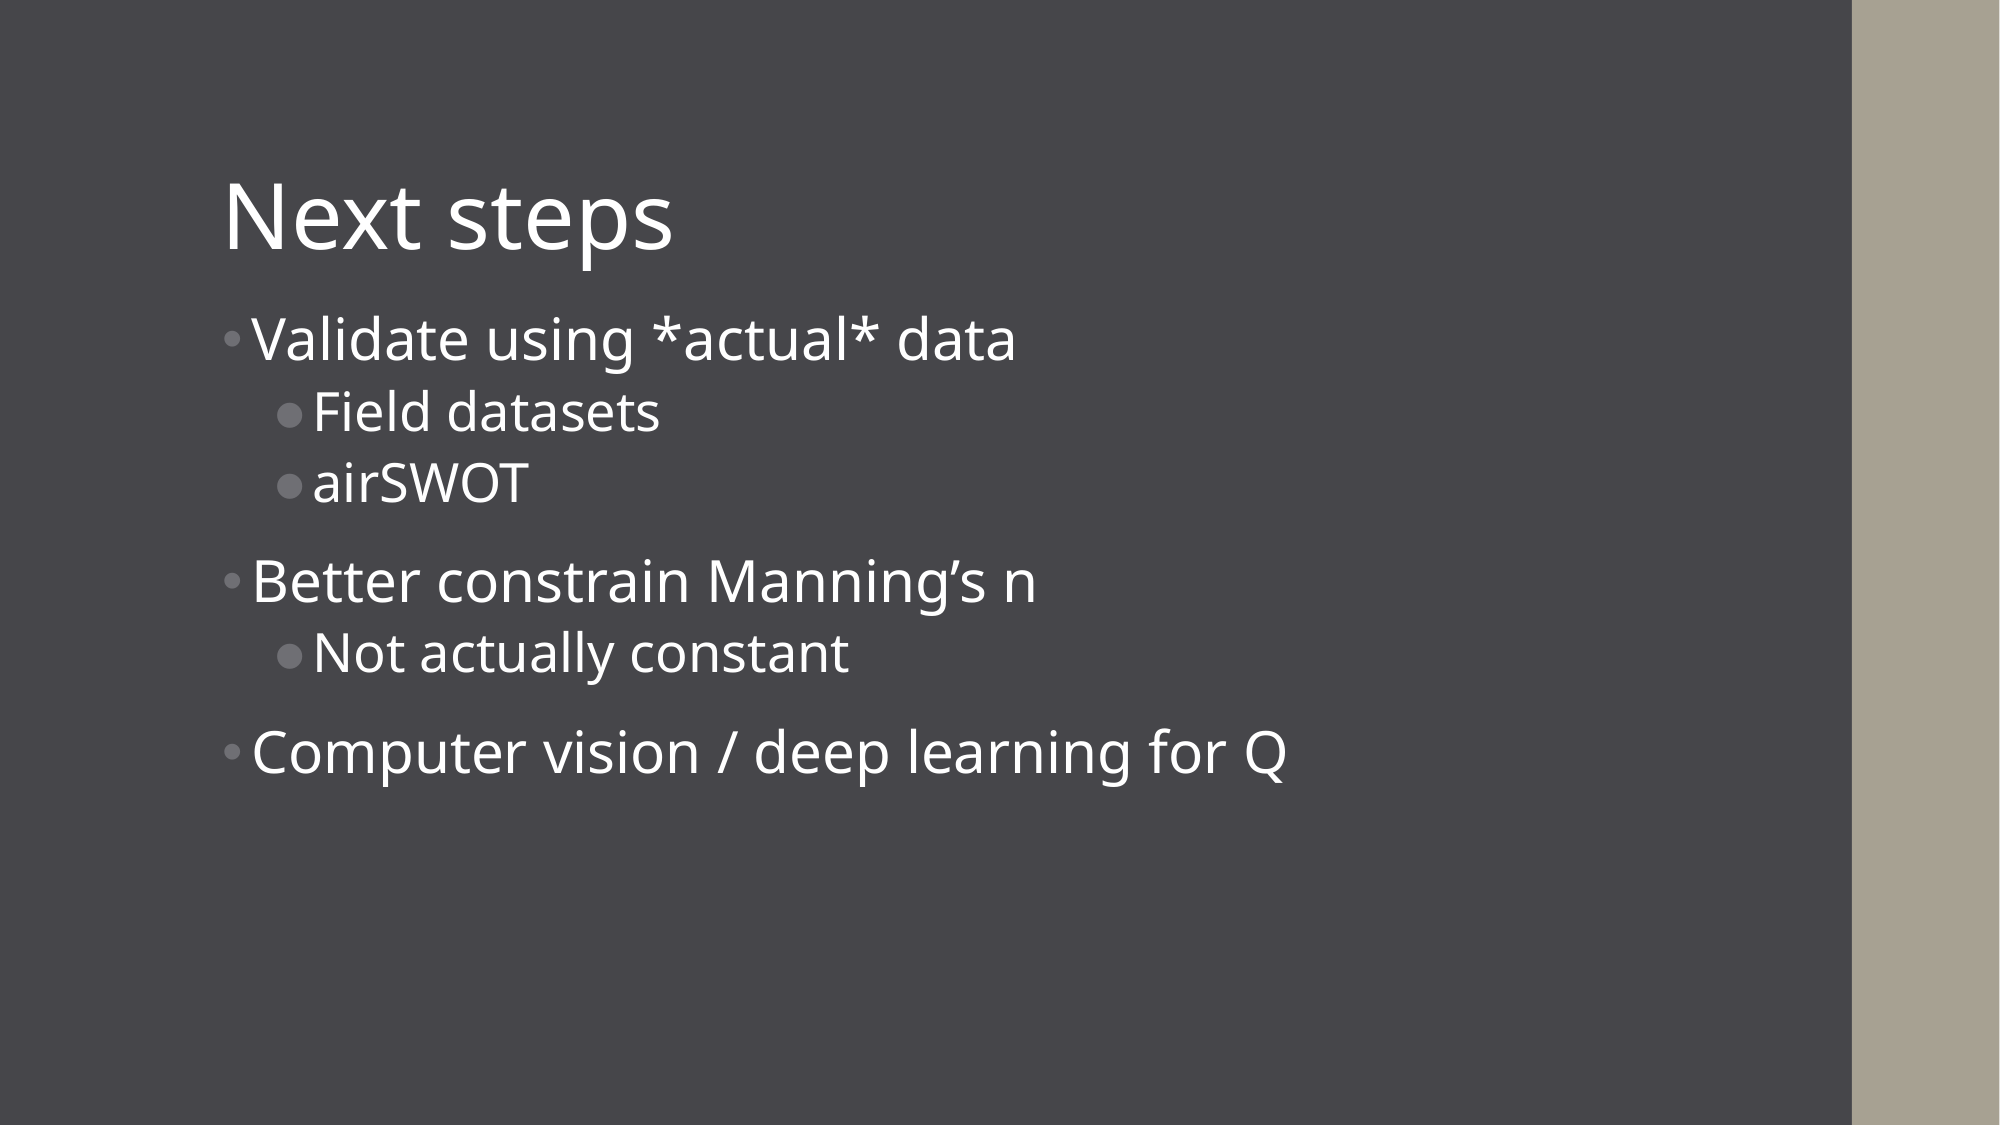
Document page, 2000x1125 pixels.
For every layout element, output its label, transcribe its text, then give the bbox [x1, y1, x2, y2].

title Next steps [206, 60, 1797, 278]
list Validate using *actual* data Field datasets airSWOT Better constrain Manning’s n Not actually constant Computer vision / deep learning for Q [206, 299, 1617, 1014]
